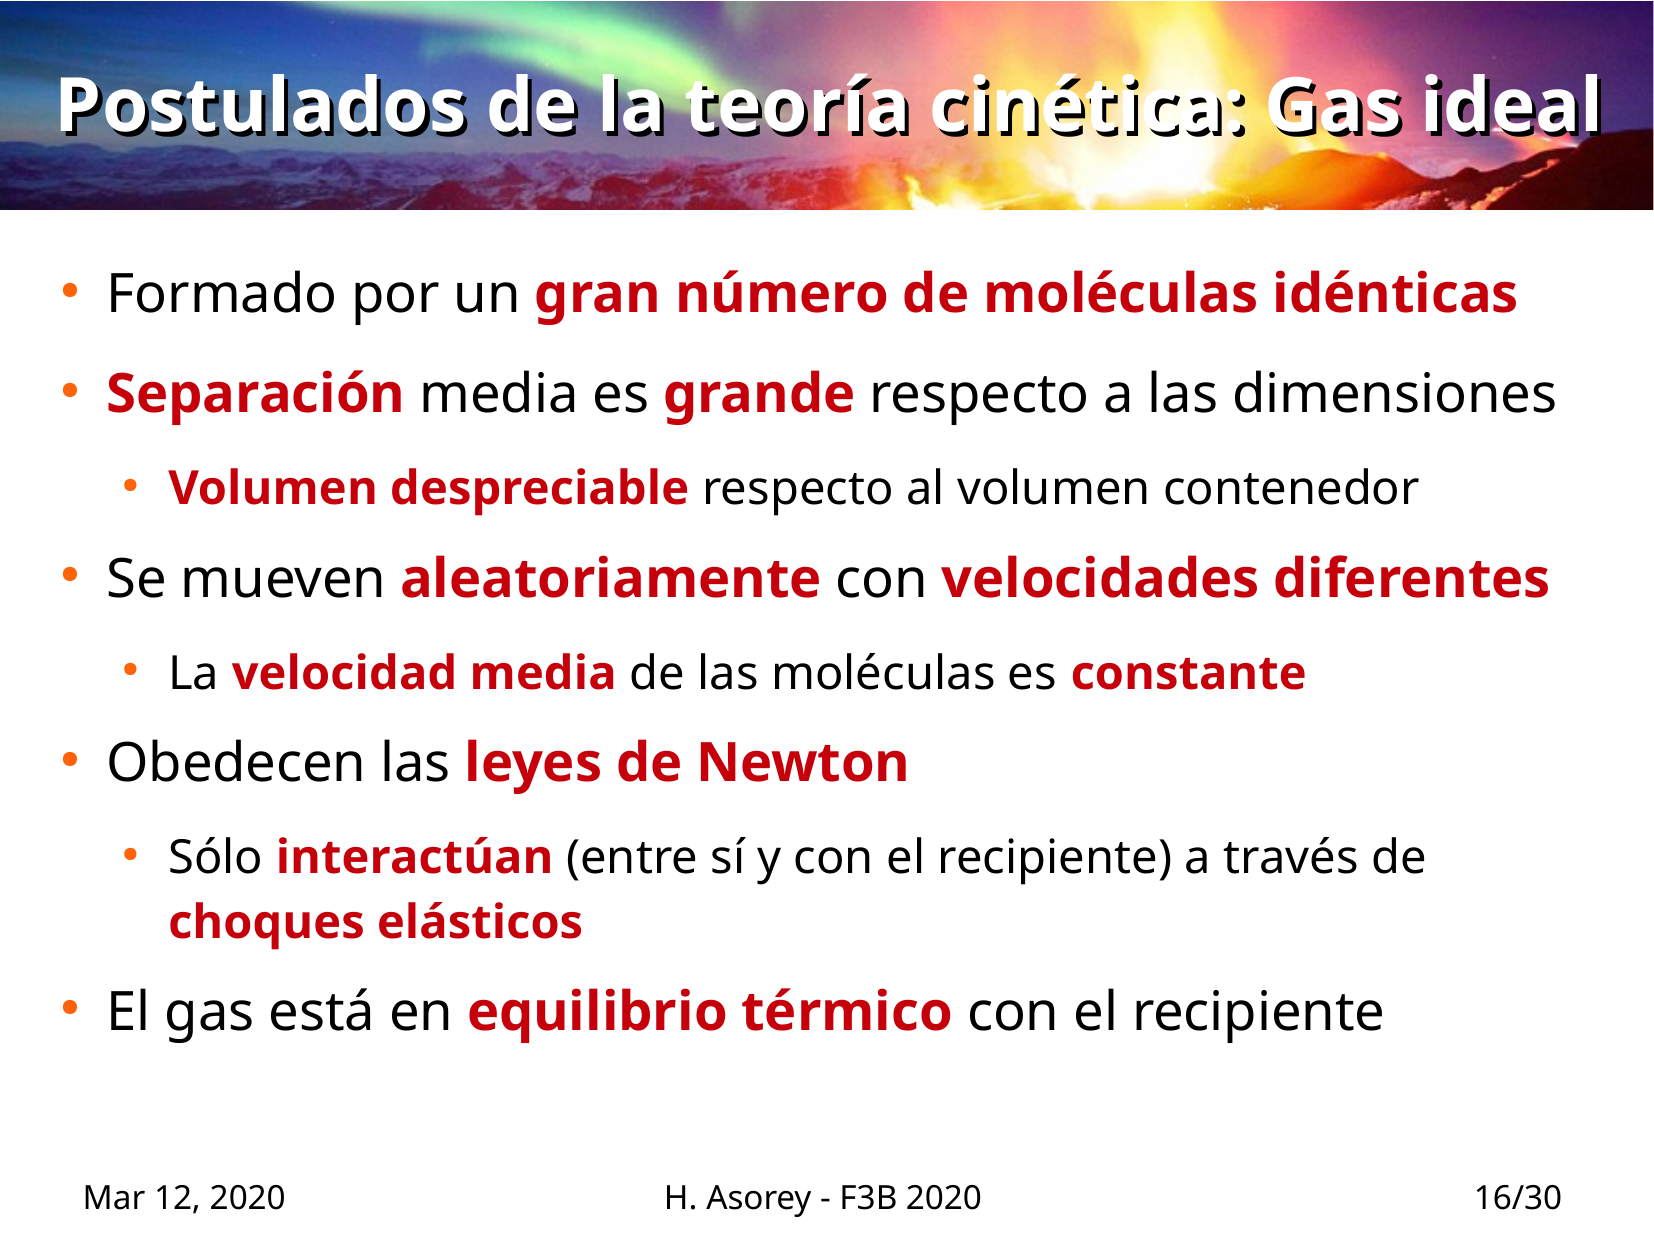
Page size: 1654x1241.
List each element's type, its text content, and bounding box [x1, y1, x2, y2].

picture [0, 1, 1654, 210]
title Postulados de la teoría cinética: Gas ideal [45, 15, 1606, 191]
list Formado por un gran número de moléculas idénticas Separación media es grande respecto a las dimensiones Volumen despreciable respecto al volumen contenedor Se mueven aleatoriamente con velocidades diferentes La velocidad media de las moléculas es constante Obedecen las leyes de Newton Sólo interactúan (entre sí y con el recipiente) a través de choques elásticos El gas está en equilibrio térmico con el recipiente [45, 255, 1606, 1156]
